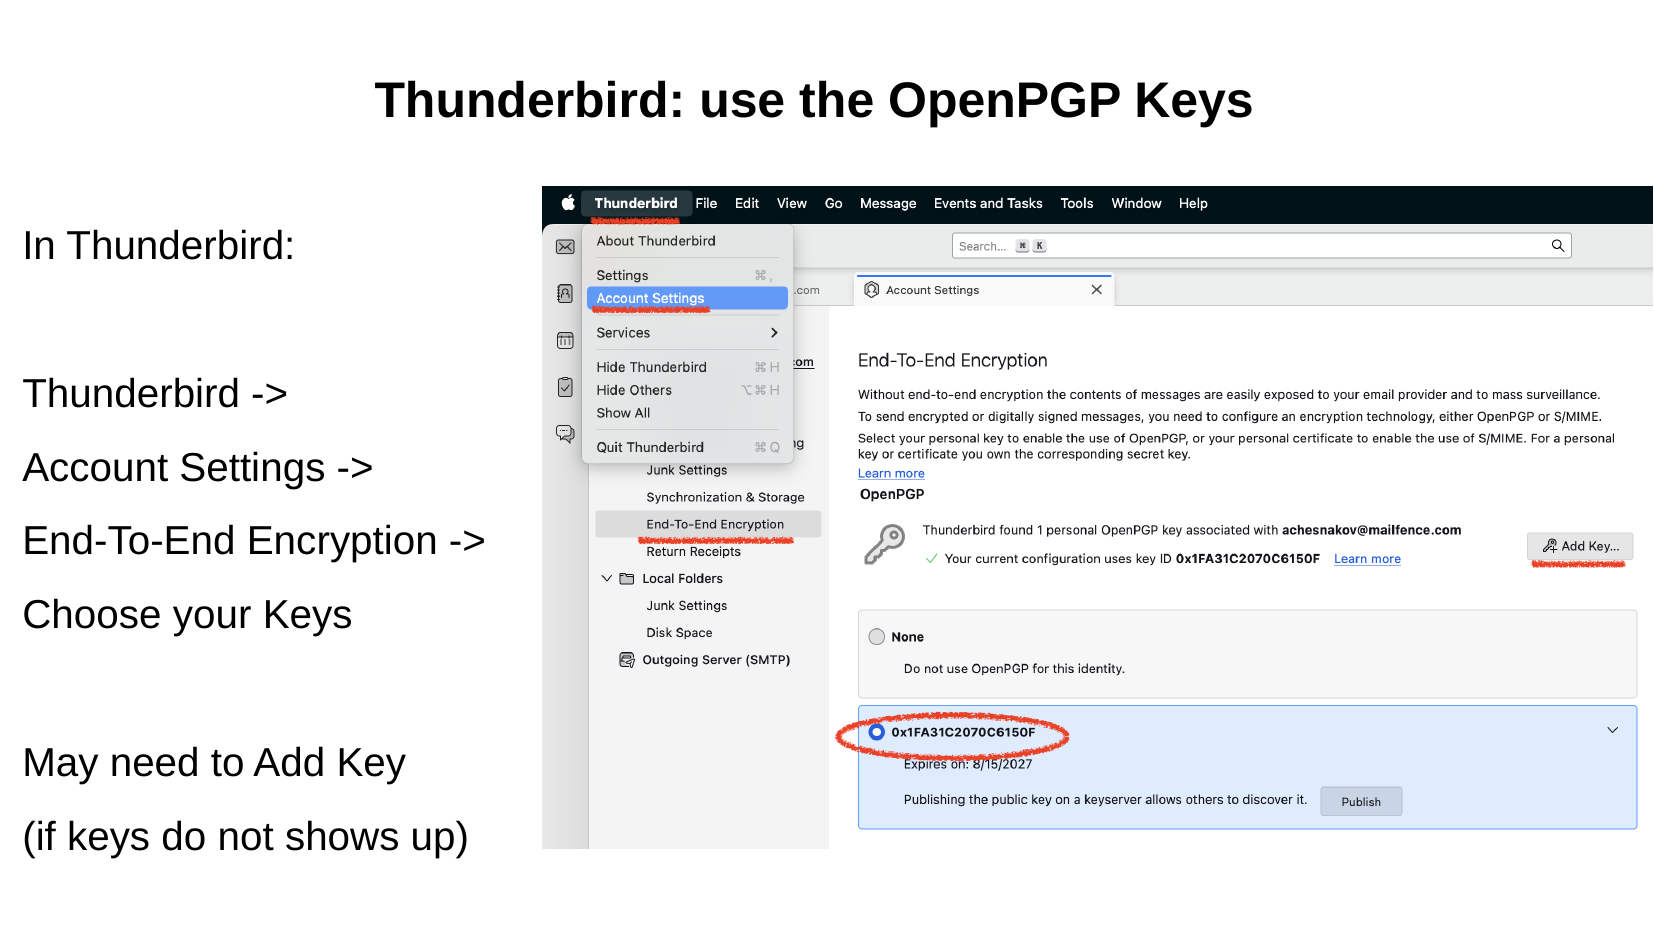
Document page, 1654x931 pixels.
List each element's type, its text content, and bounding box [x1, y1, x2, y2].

picture [542, 186, 1653, 849]
list In Thunderbird: Thunderbird -> Account Settings -> End-To-End Encryption -> Choose your Keys May need to Add Key (if keys do not shows up) [22, 222, 1435, 862]
title Thunderbird: use the OpenPGP Keys [108, 42, 1521, 158]
